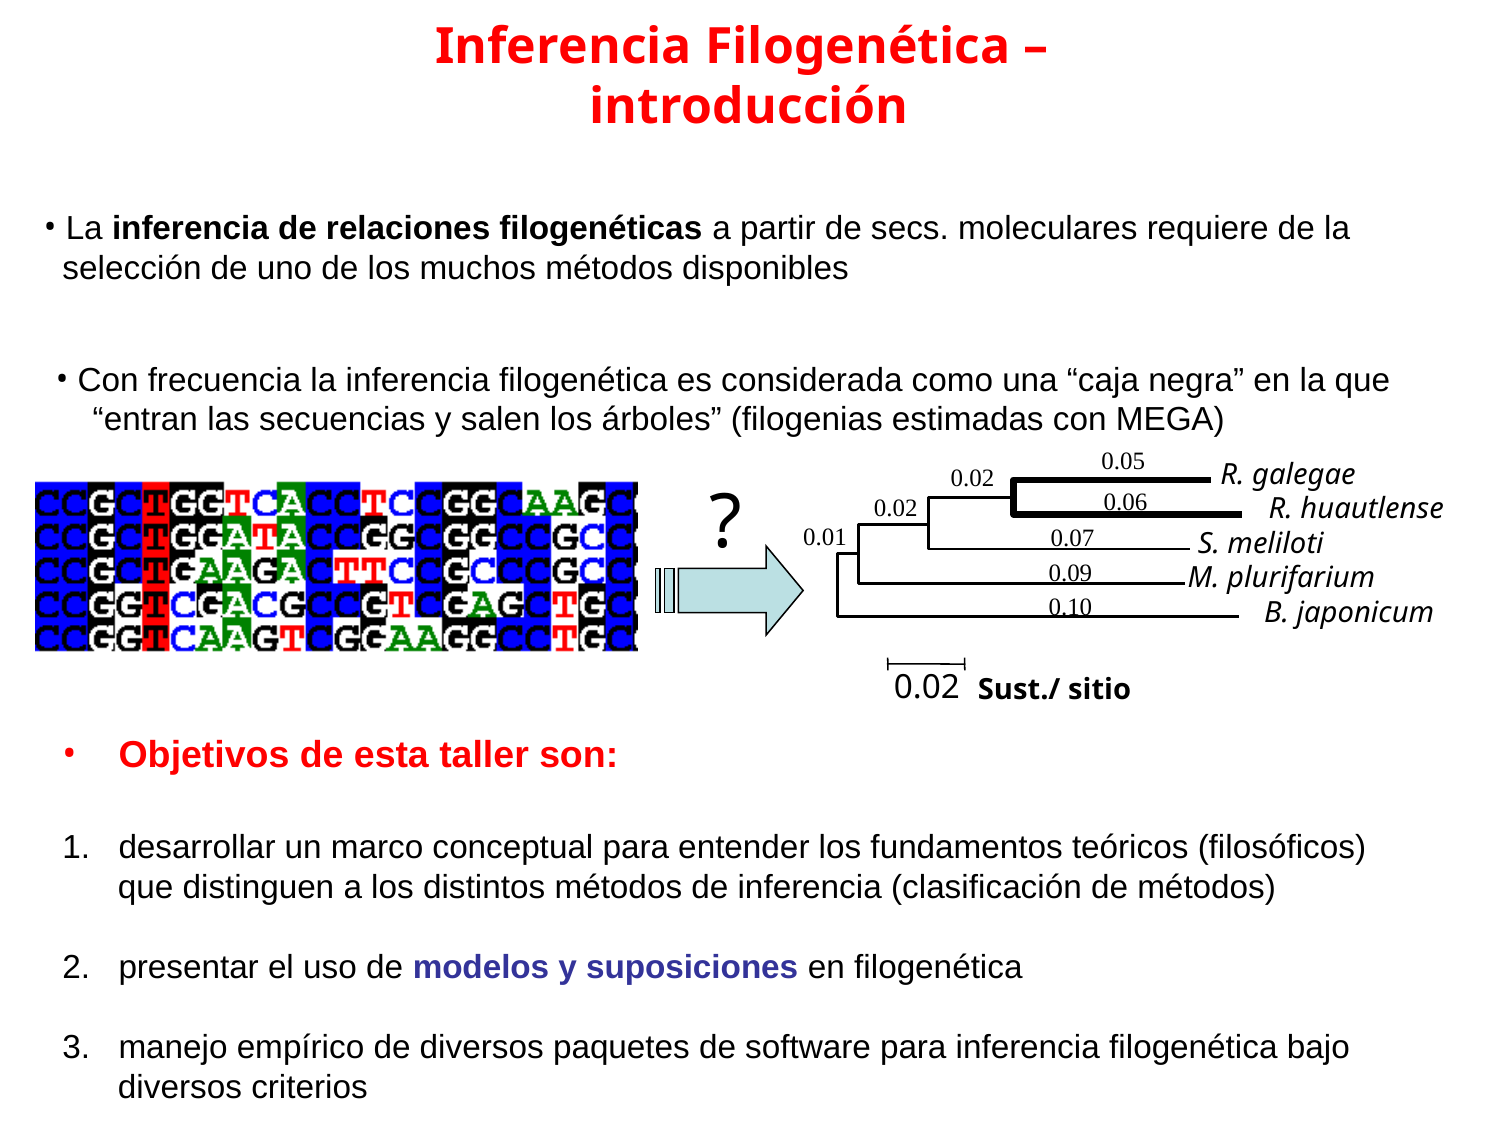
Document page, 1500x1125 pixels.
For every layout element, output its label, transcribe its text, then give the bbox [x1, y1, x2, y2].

picture [35, 479, 638, 653]
text_box [678, 546, 804, 635]
text_box ? [694, 464, 757, 571]
text_box Con frecuencia la inferencia filogenética es considerada como una “caja negra” en la que “entran las secuencias y salen los árboles” (filogenias estimadas con MEGA) [41, 349, 1417, 446]
text_box La inferencia de relaciones filogenéticas a partir de secs. moleculares requiere de la selección de uno de los muchos métodos disponibles [29, 198, 1367, 294]
text_box [665, 568, 674, 613]
text_box 0.07 [1050, 521, 1095, 552]
text_box R. galegae [1212, 454, 1356, 490]
text_box 0.02 [950, 461, 995, 492]
text_box 0.10 [1048, 590, 1093, 621]
text_box 0.09 [1048, 556, 1093, 587]
text_box 0.01 [803, 520, 847, 551]
text_box 0.02 [893, 665, 969, 706]
text_box Sust./ sitio [977, 669, 1132, 706]
text_box 0.06 [1103, 485, 1148, 516]
text_box 0.05 [1101, 444, 1146, 475]
text_box B. japonicum [1256, 593, 1435, 629]
text_box [655, 568, 660, 613]
text_box M. plurifarium [1180, 558, 1376, 594]
text_box S. meliloti [1190, 524, 1325, 558]
text_box R. huautlense [1261, 489, 1445, 525]
text_box 0.02 [873, 491, 918, 522]
text_box Objetivos de esta taller son: desarrollar un marco conceptual para entender los fundamentos teóricos (filosóficos) que distinguen a los distintos métodos de inferencia (clasificación de métodos) presentar el uso de modelos y suposiciones en filogenética manejo empírico de diversos paquetes de software para inferencia filogenética bajo diversos criterios [47, 721, 1406, 1113]
text_box Inferencia Filogenética – introducción [420, 5, 1077, 141]
